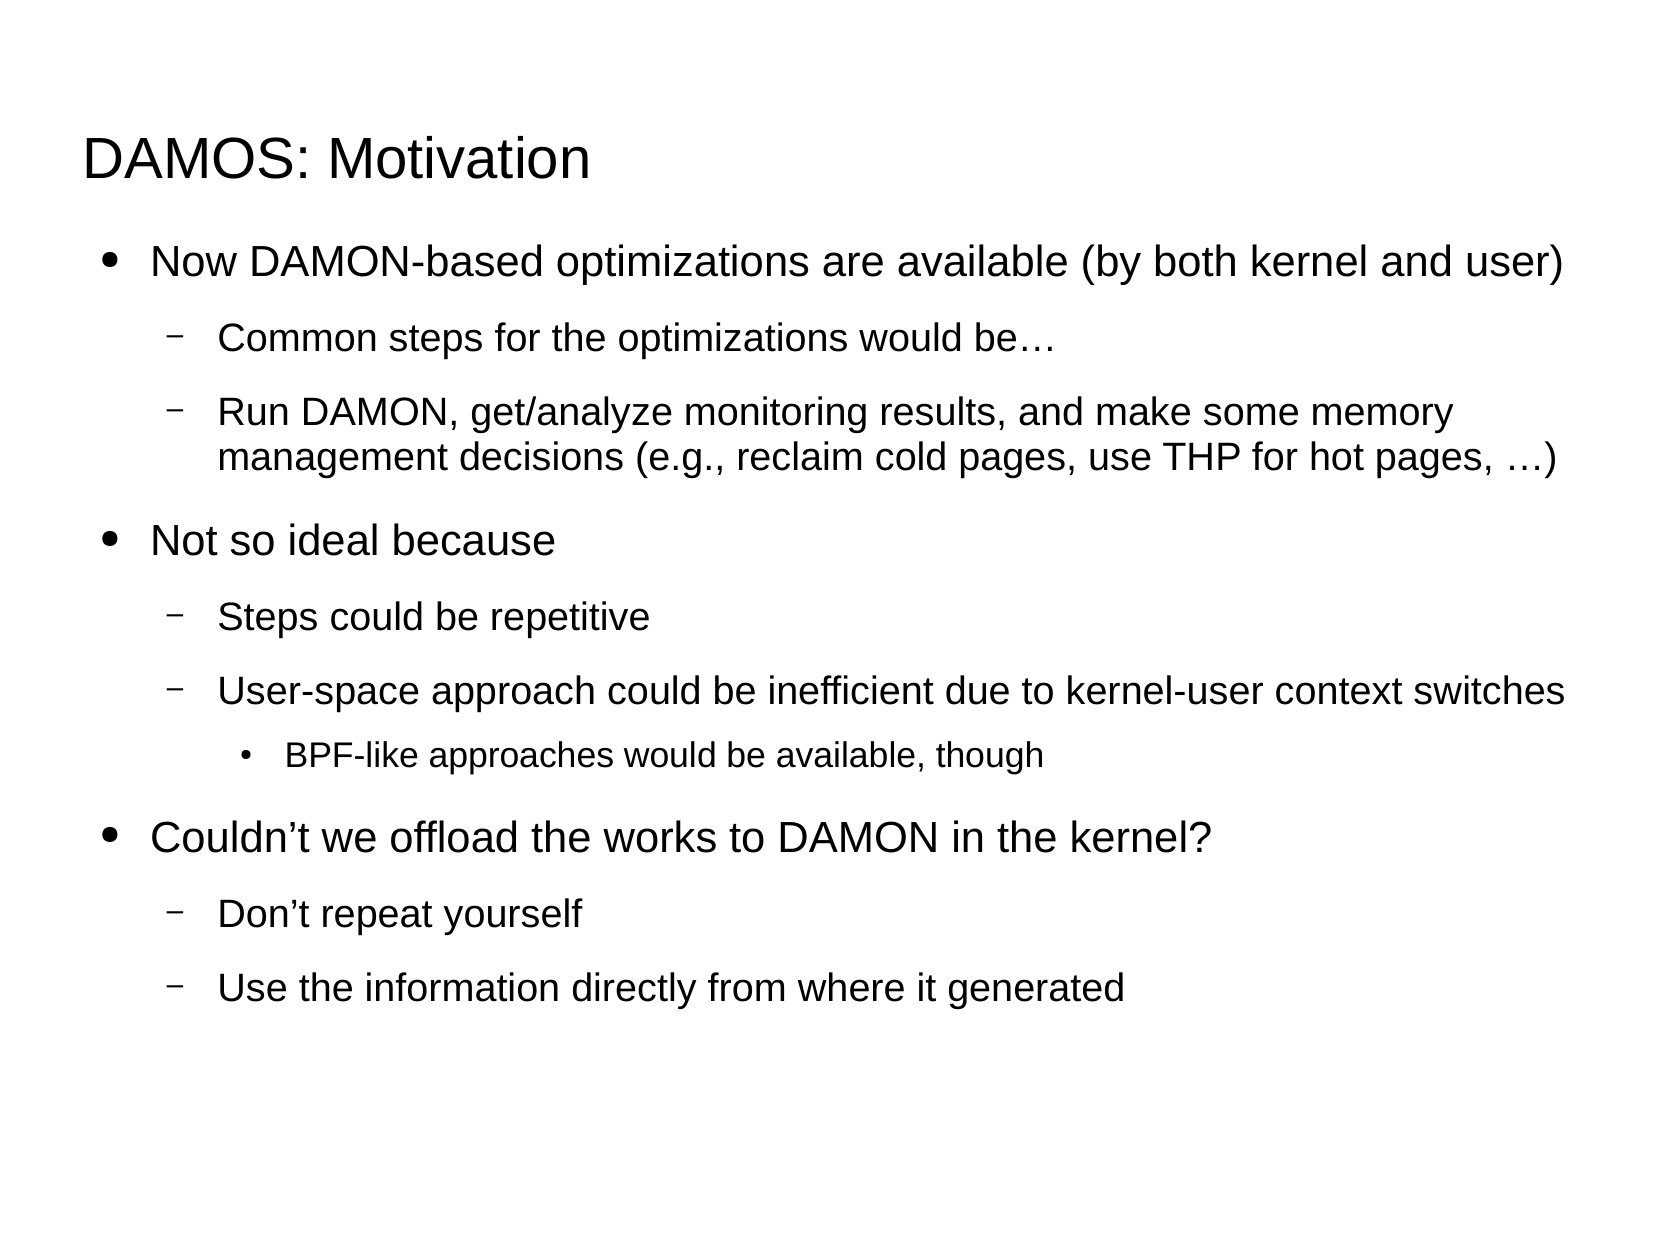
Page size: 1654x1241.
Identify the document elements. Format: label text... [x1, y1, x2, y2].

title DAMOS: Motivation [82, 108, 1571, 210]
list Now DAMON-based optimizations are available (by both kernel and user) Common steps for the optimizations would be… Run DAMON, get/analyze monitoring results, and make some memory management decisions (e.g., reclaim cold pages, use THP for hot pages, …) Not so ideal because Steps could be repetitive User-space approach could be inefficient due to kernel-user context switches BPF-like approaches would be available, though Couldn’t we offload the works to DAMON in the kernel? Don’t repeat yourself Use the information directly from where it generated [82, 236, 1571, 1111]
